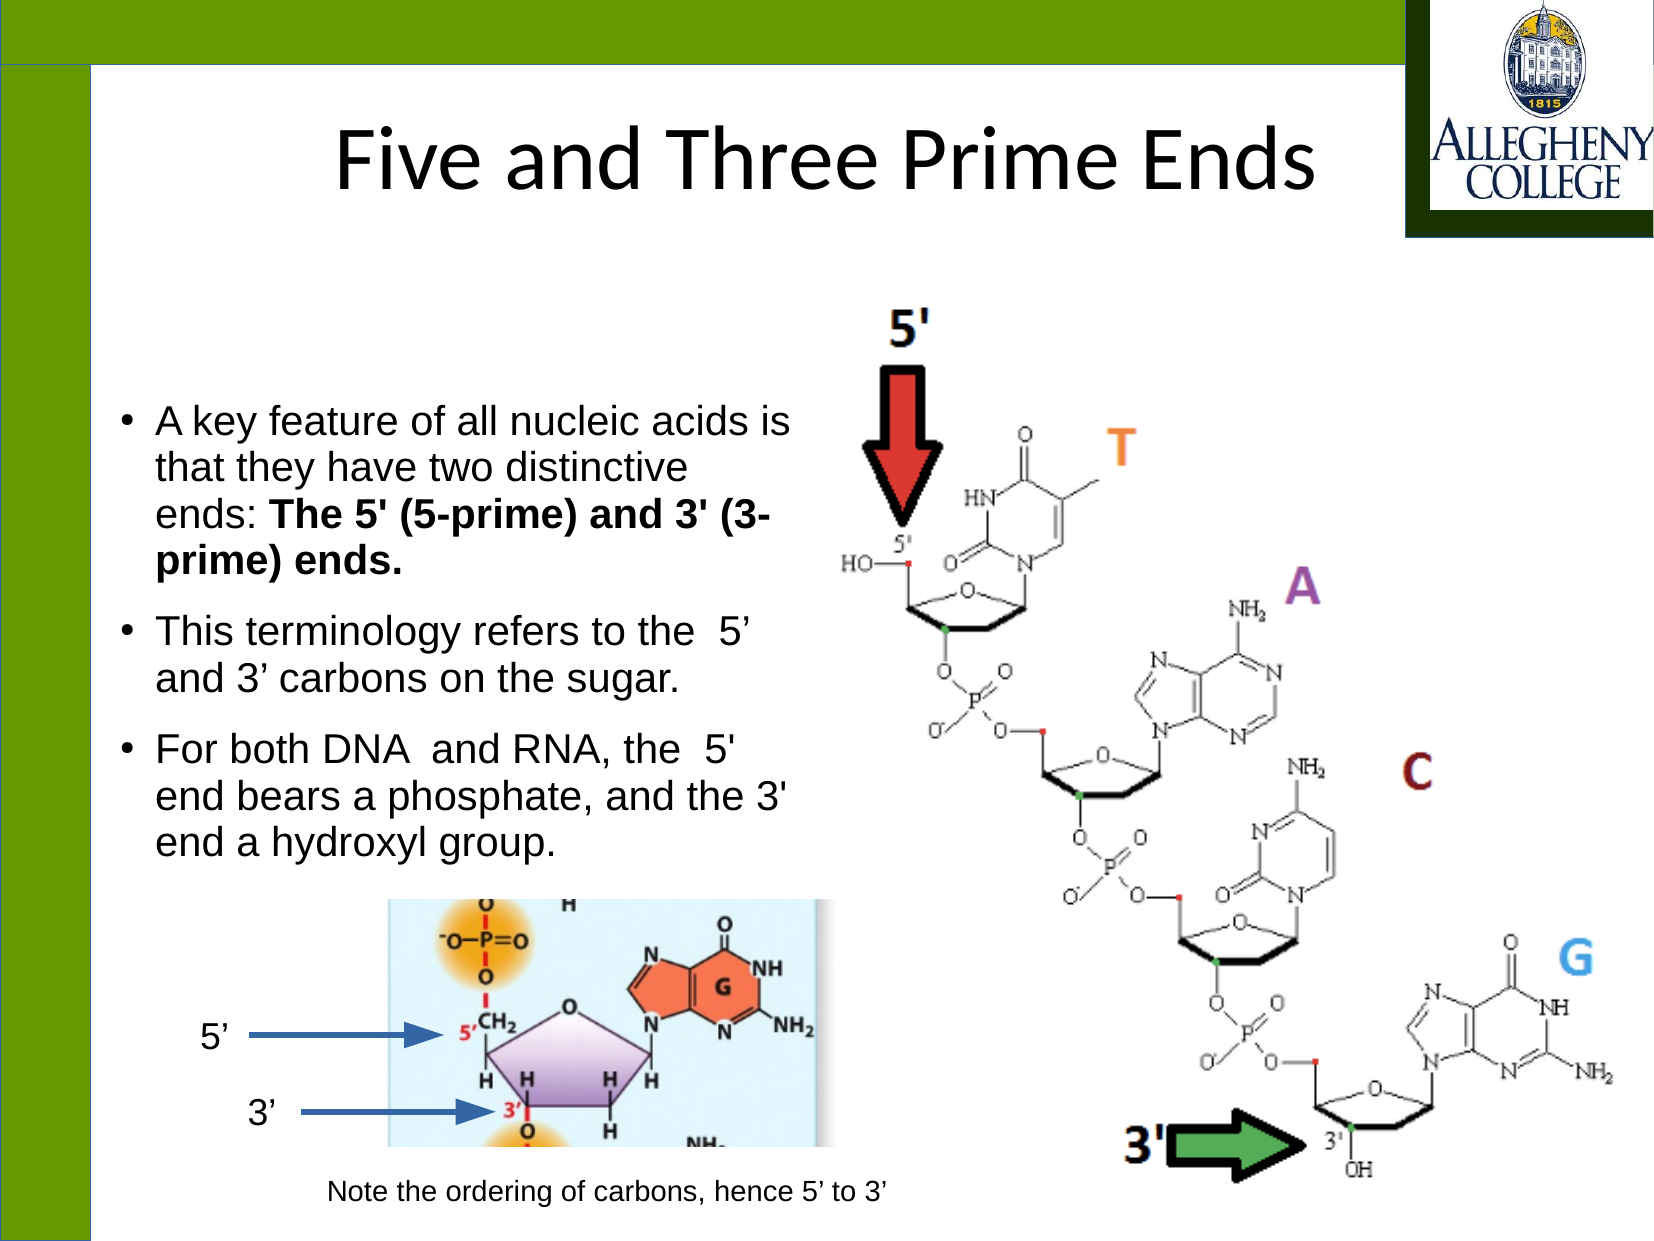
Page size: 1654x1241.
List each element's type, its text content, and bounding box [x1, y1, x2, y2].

picture [358, 238, 1631, 1241]
picture [1430, 0, 1654, 210]
text_box [0, 0, 1654, 1241]
text_box 3’ [232, 1084, 308, 1142]
title Five and Three Prime Ends [91, 65, 1571, 257]
text_box 5’ [185, 1007, 261, 1065]
text_box Note the ordering of carbons, hence 5’ to 3’ [312, 1167, 943, 1219]
text_box A key feature of all nucleic acids is that they have two distinctive ends: The 5' (5-prime) and 3' (3-prime) ends. This terminology refers to the 5’ and 3’ carbons on the sugar. For both DNA and RNA, the 5' end bears a phosphate, and the 3' end a hydroxyl group. [105, 390, 811, 961]
